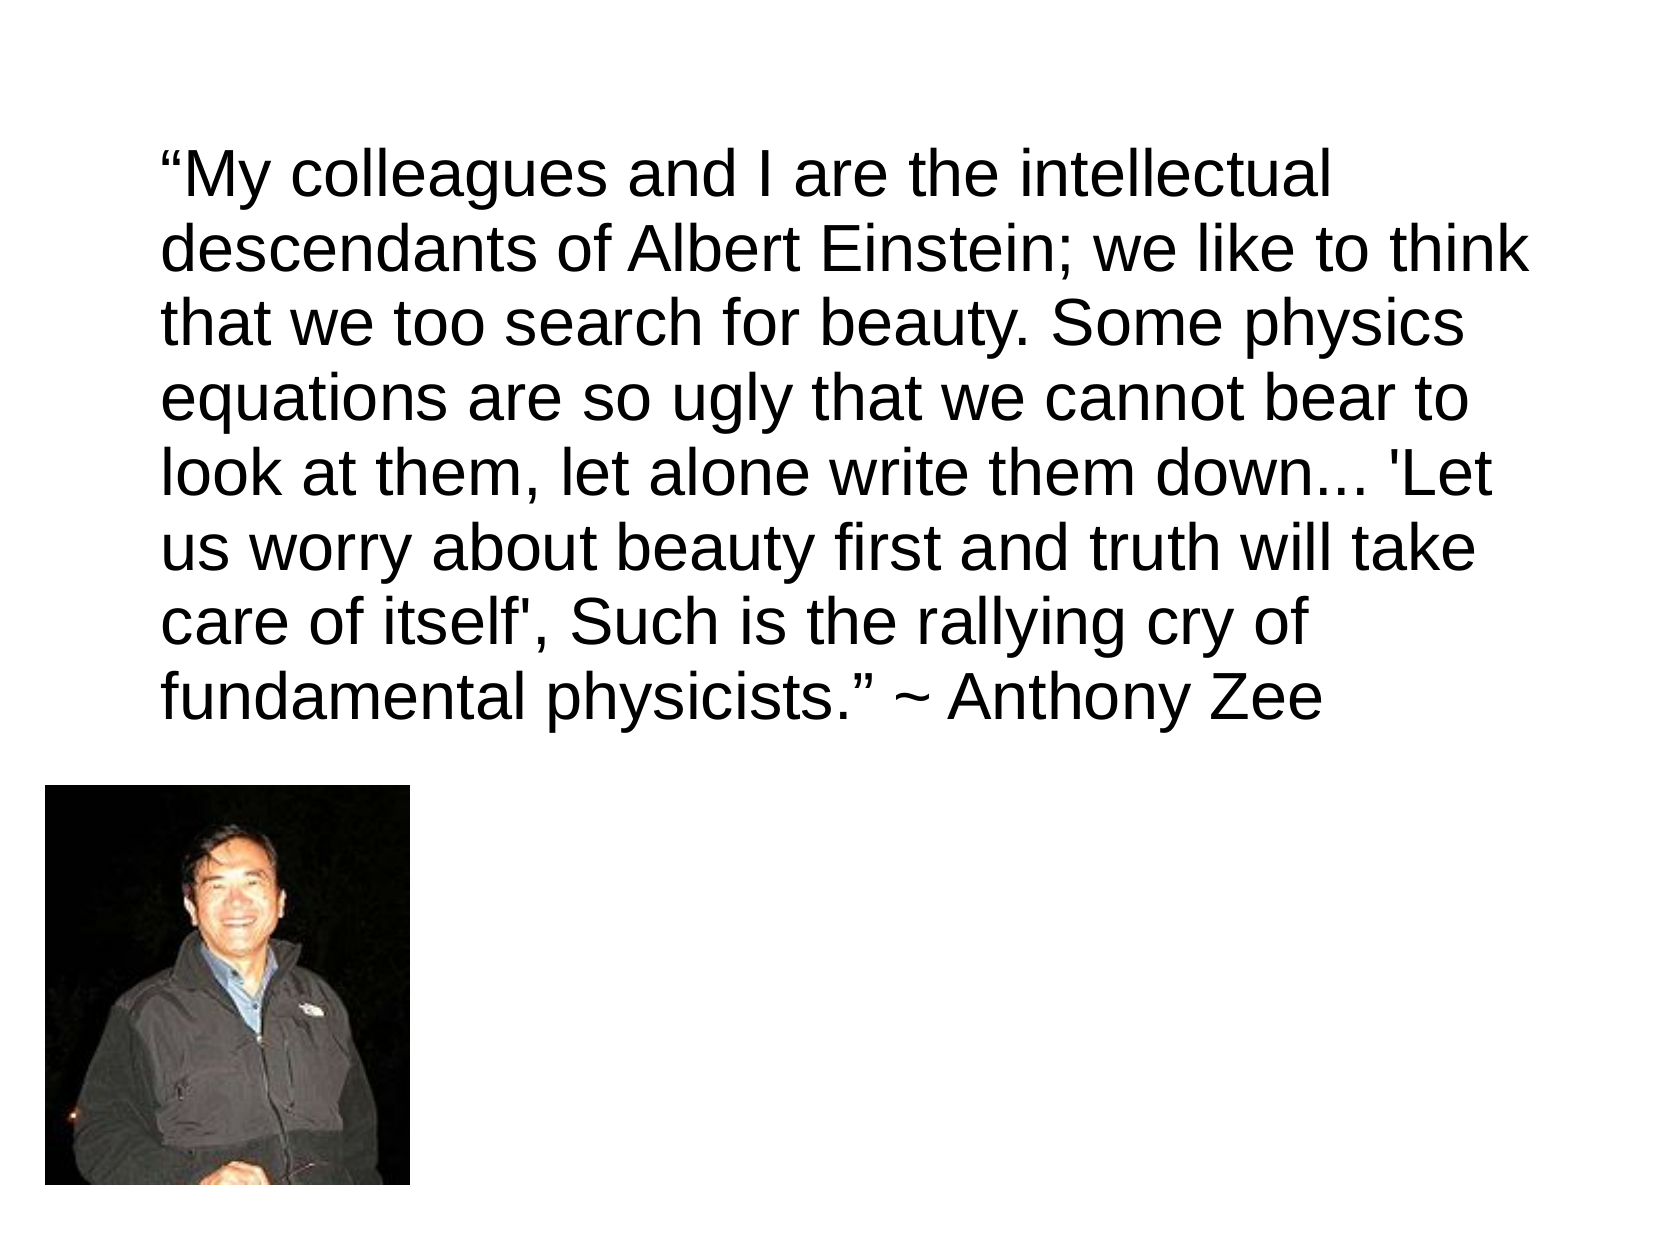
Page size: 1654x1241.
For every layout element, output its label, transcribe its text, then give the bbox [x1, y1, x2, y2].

list “My colleagues and I are the intellectual descendants of Albert Einstein; we like to think that we too search for beauty. Some physics equations are so ugly that we cannot bear to look at them, let alone write them down... 'Let us worry about beauty first and truth will take care of itself', Such is the rallying cry of fundamental physicists.” ~ Anthony Zee [90, 135, 1546, 856]
picture [45, 785, 410, 1186]
